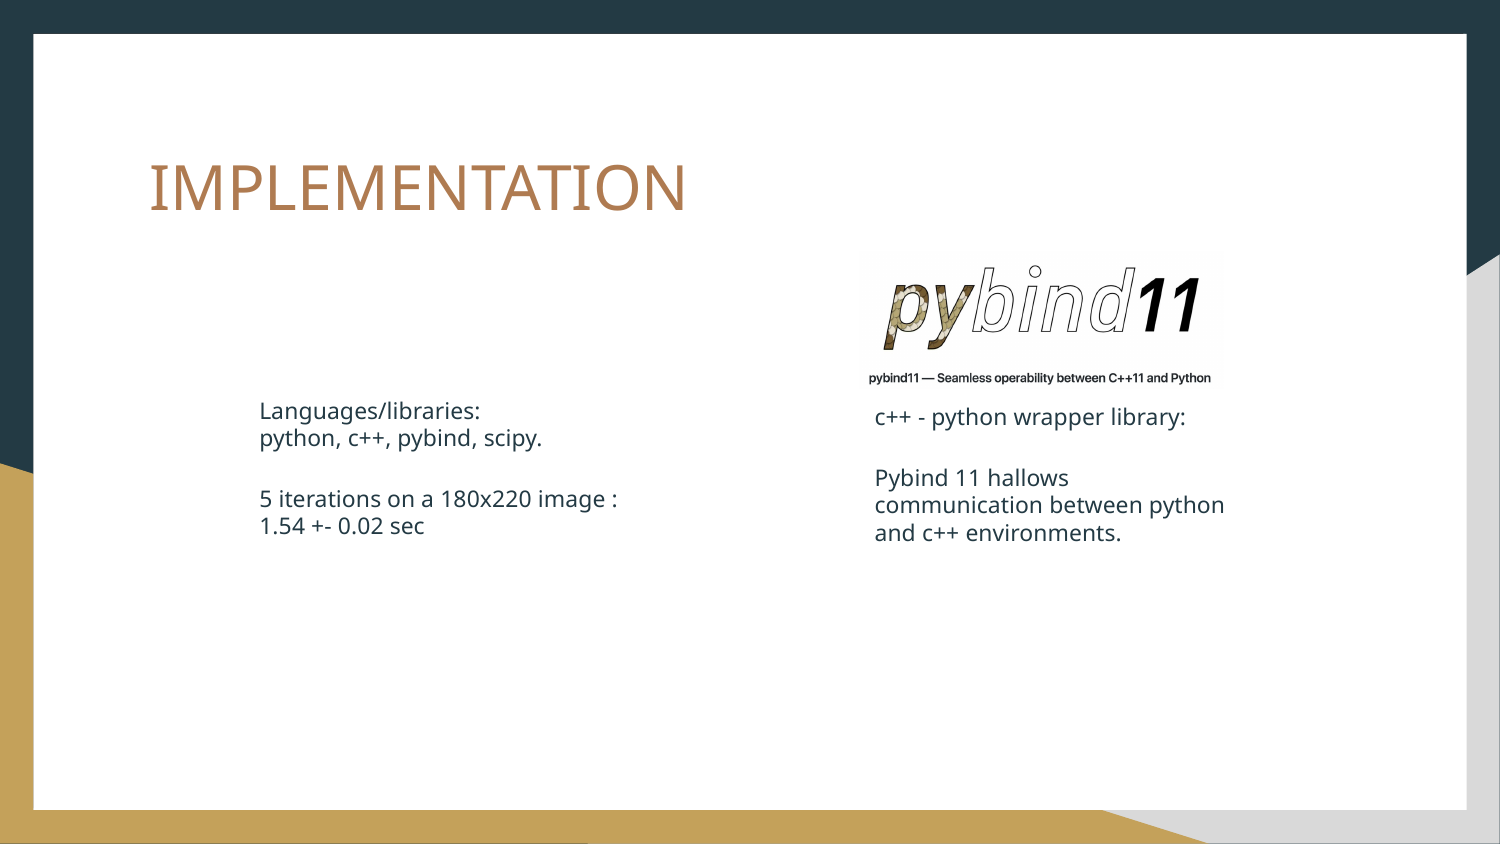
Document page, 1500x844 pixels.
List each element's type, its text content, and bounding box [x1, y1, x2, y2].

title IMPLEMENTATION [134, 132, 1366, 290]
list c++ - python wrapper library: Pybind 11 hallows communication between python and c++ environments. [859, 326, 1256, 729]
list Languages/libraries: python, c++, pybind, scipy. 5 iterations on a 180x220 image : 1.54 +- 0.02 sec [244, 326, 653, 729]
picture [859, 251, 1224, 389]
